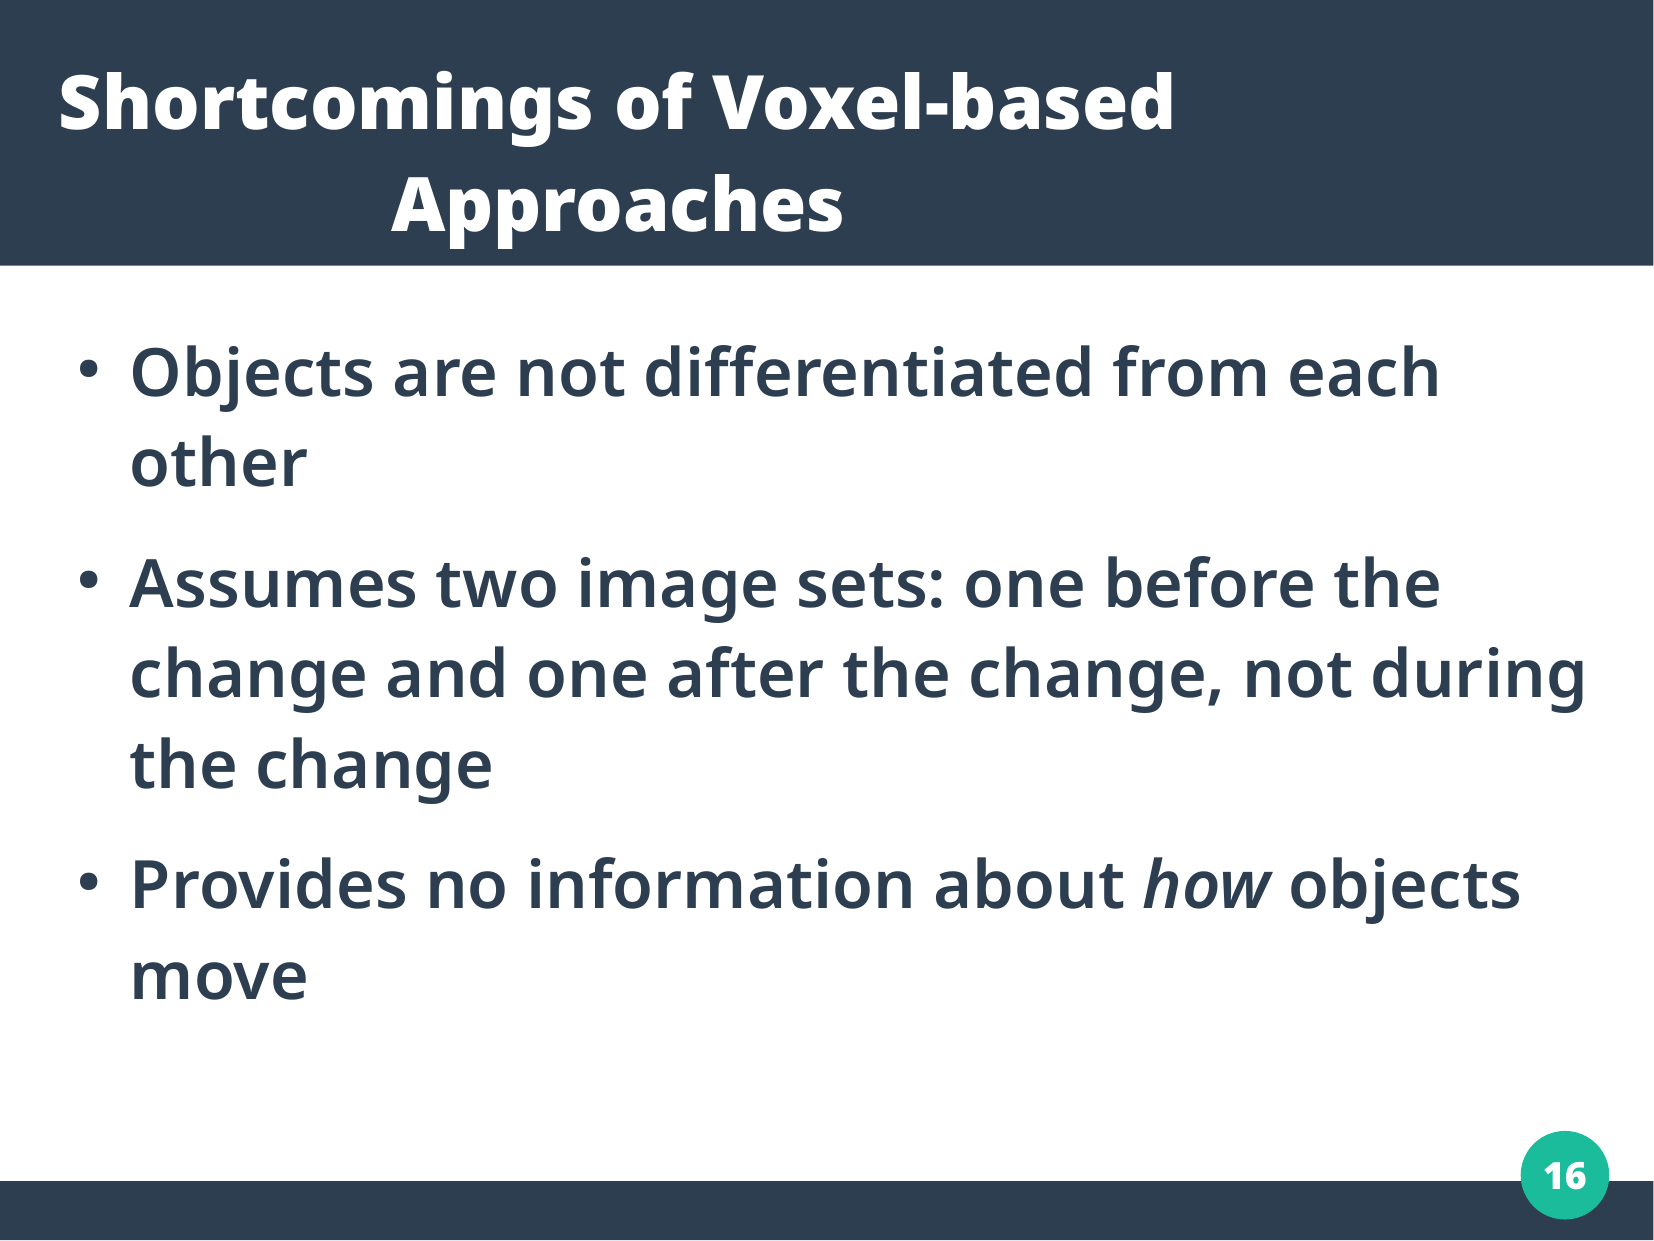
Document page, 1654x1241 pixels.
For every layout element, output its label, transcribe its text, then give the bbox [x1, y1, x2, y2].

title Shortcomings of Voxel-based Approaches [59, 49, 1595, 207]
list Objects are not differentiated from each other Assumes two image sets: one before the change and one after the change, not during the change Provides no information about how objects move [59, 324, 1595, 1152]
